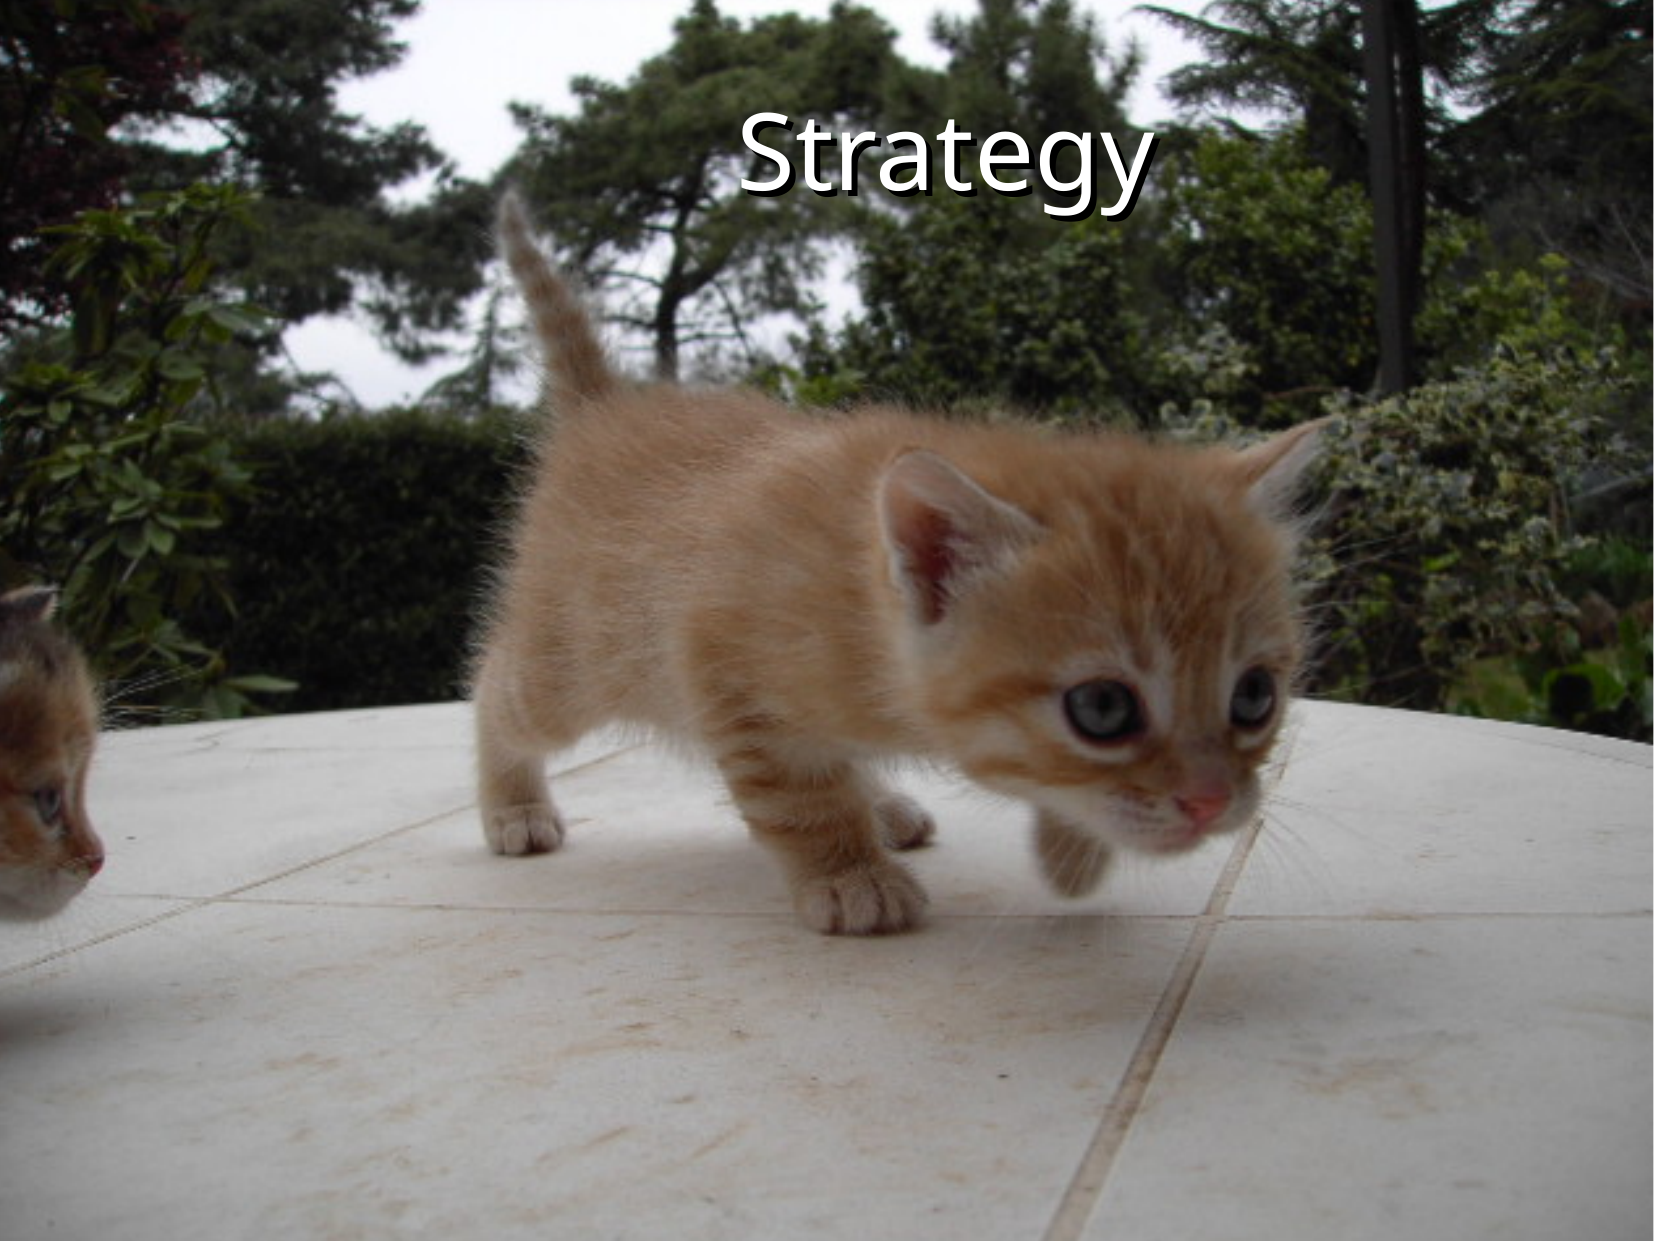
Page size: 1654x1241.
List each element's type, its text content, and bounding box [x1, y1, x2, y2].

text_box Strategy [627, 86, 1264, 212]
picture [0, 0, 1654, 1241]
